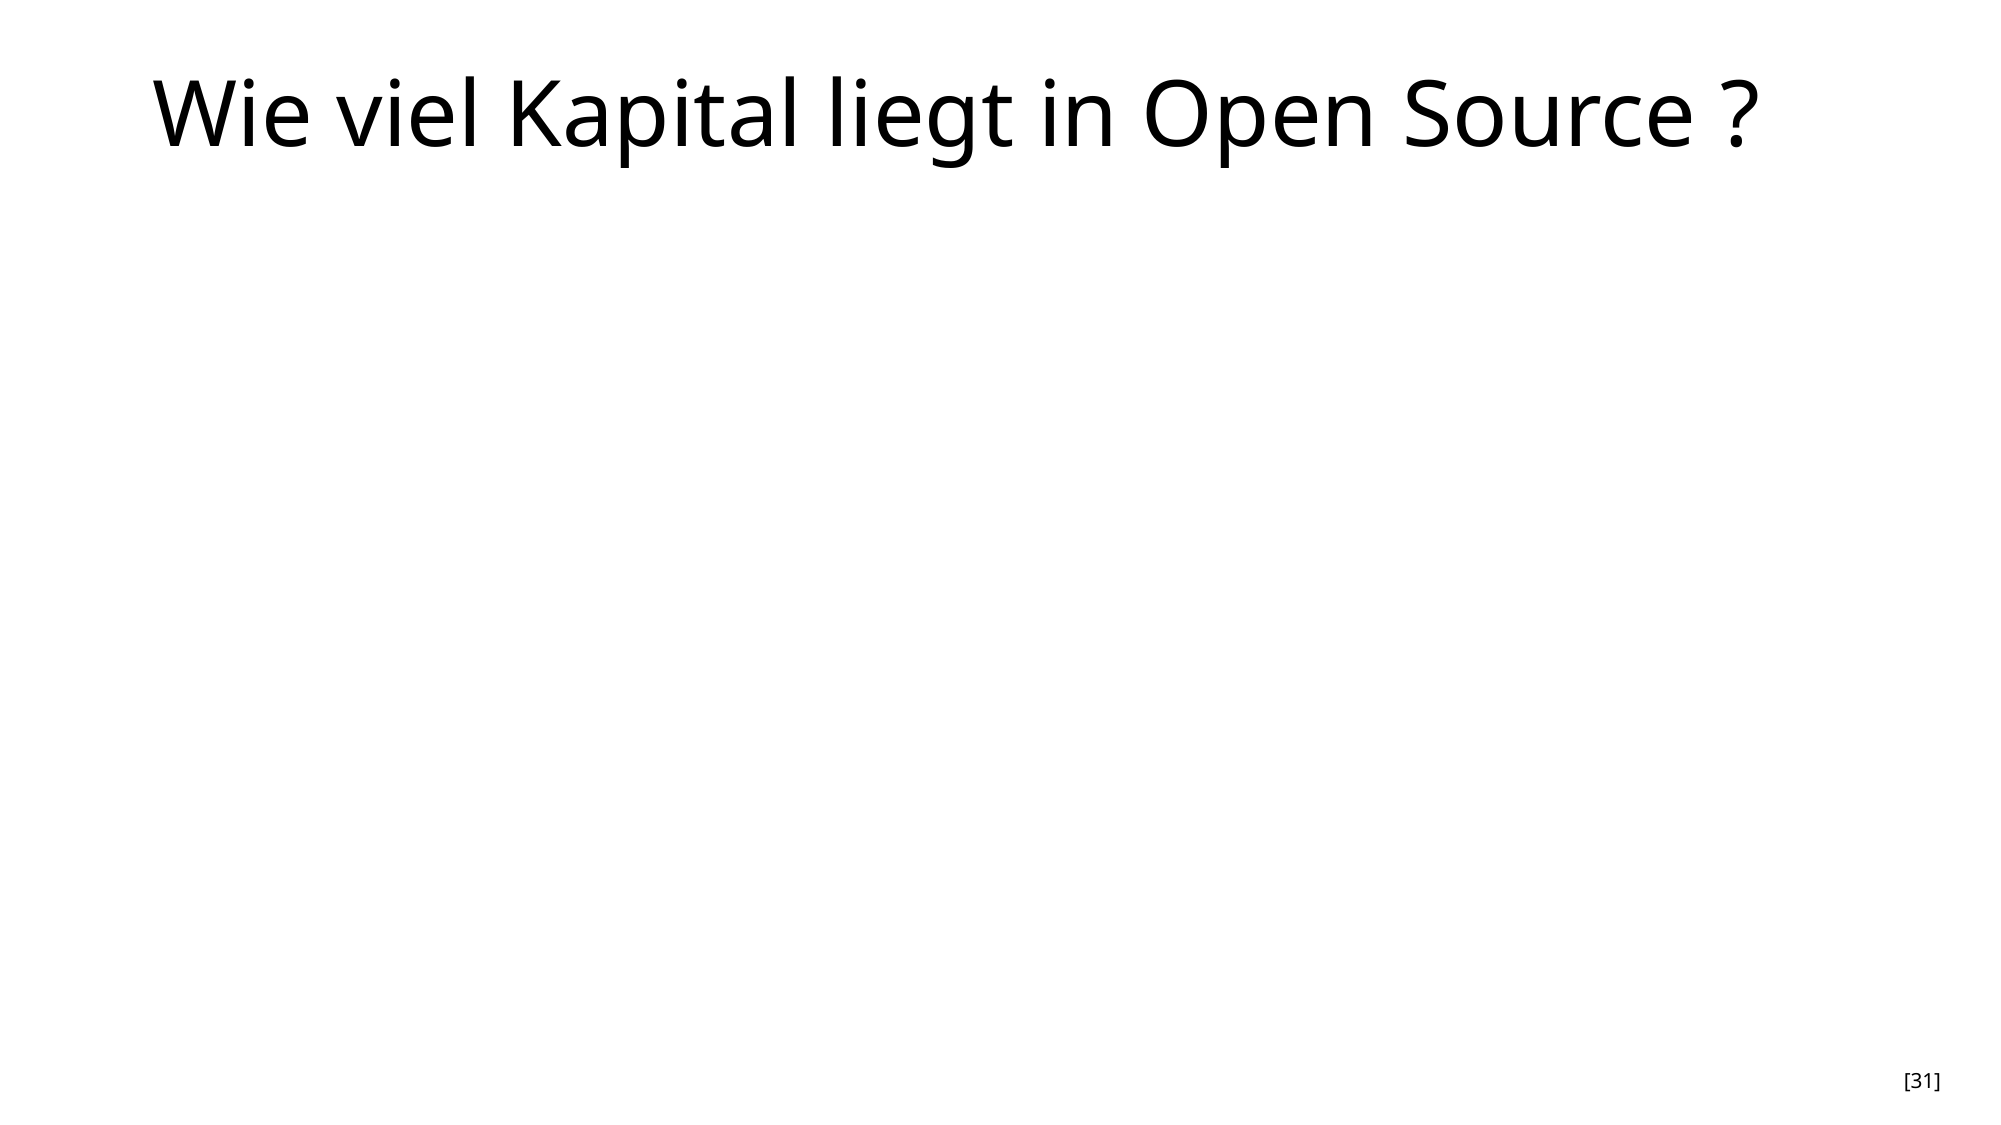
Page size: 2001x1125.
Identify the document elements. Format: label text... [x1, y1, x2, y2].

title Wie viel Kapital liegt in Open Source ? [137, 59, 1863, 278]
title [31] [1889, 1063, 1985, 1097]
